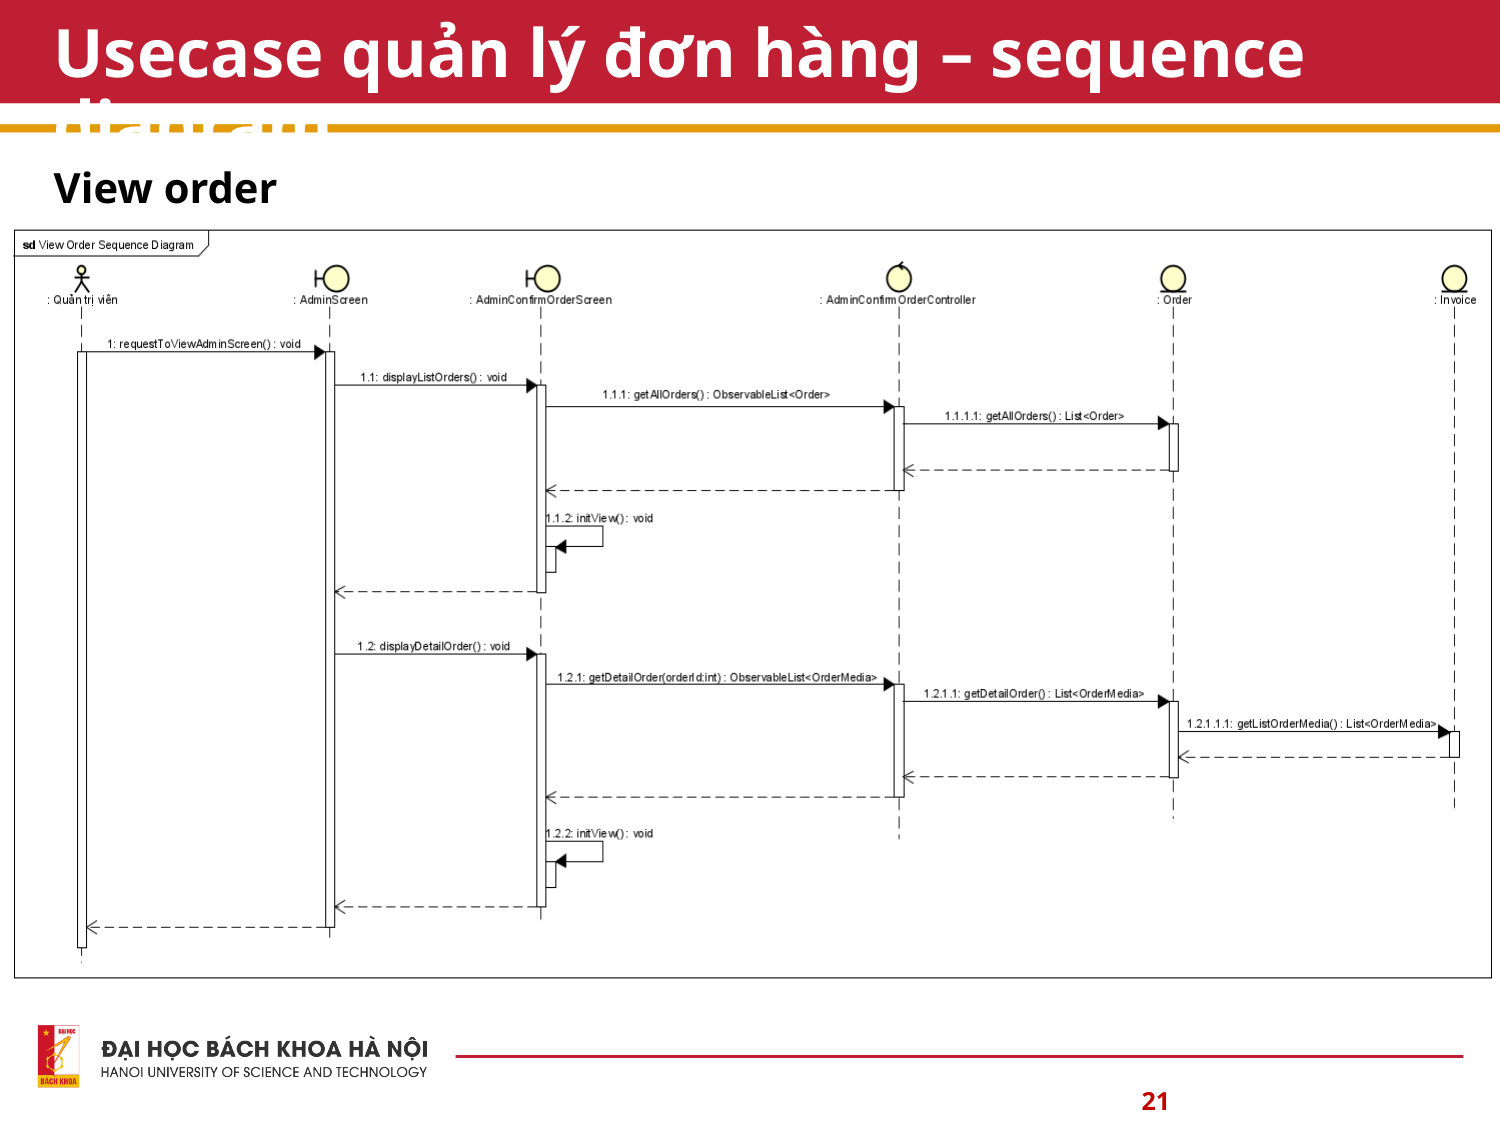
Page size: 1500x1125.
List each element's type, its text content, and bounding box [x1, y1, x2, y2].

title Usecase quản lý đơn hàng – sequence diagram [38, 12, 1462, 87]
text_box View order [38, 154, 276, 220]
text_box [1126, 1078, 1465, 1125]
picture [0, 220, 1500, 986]
